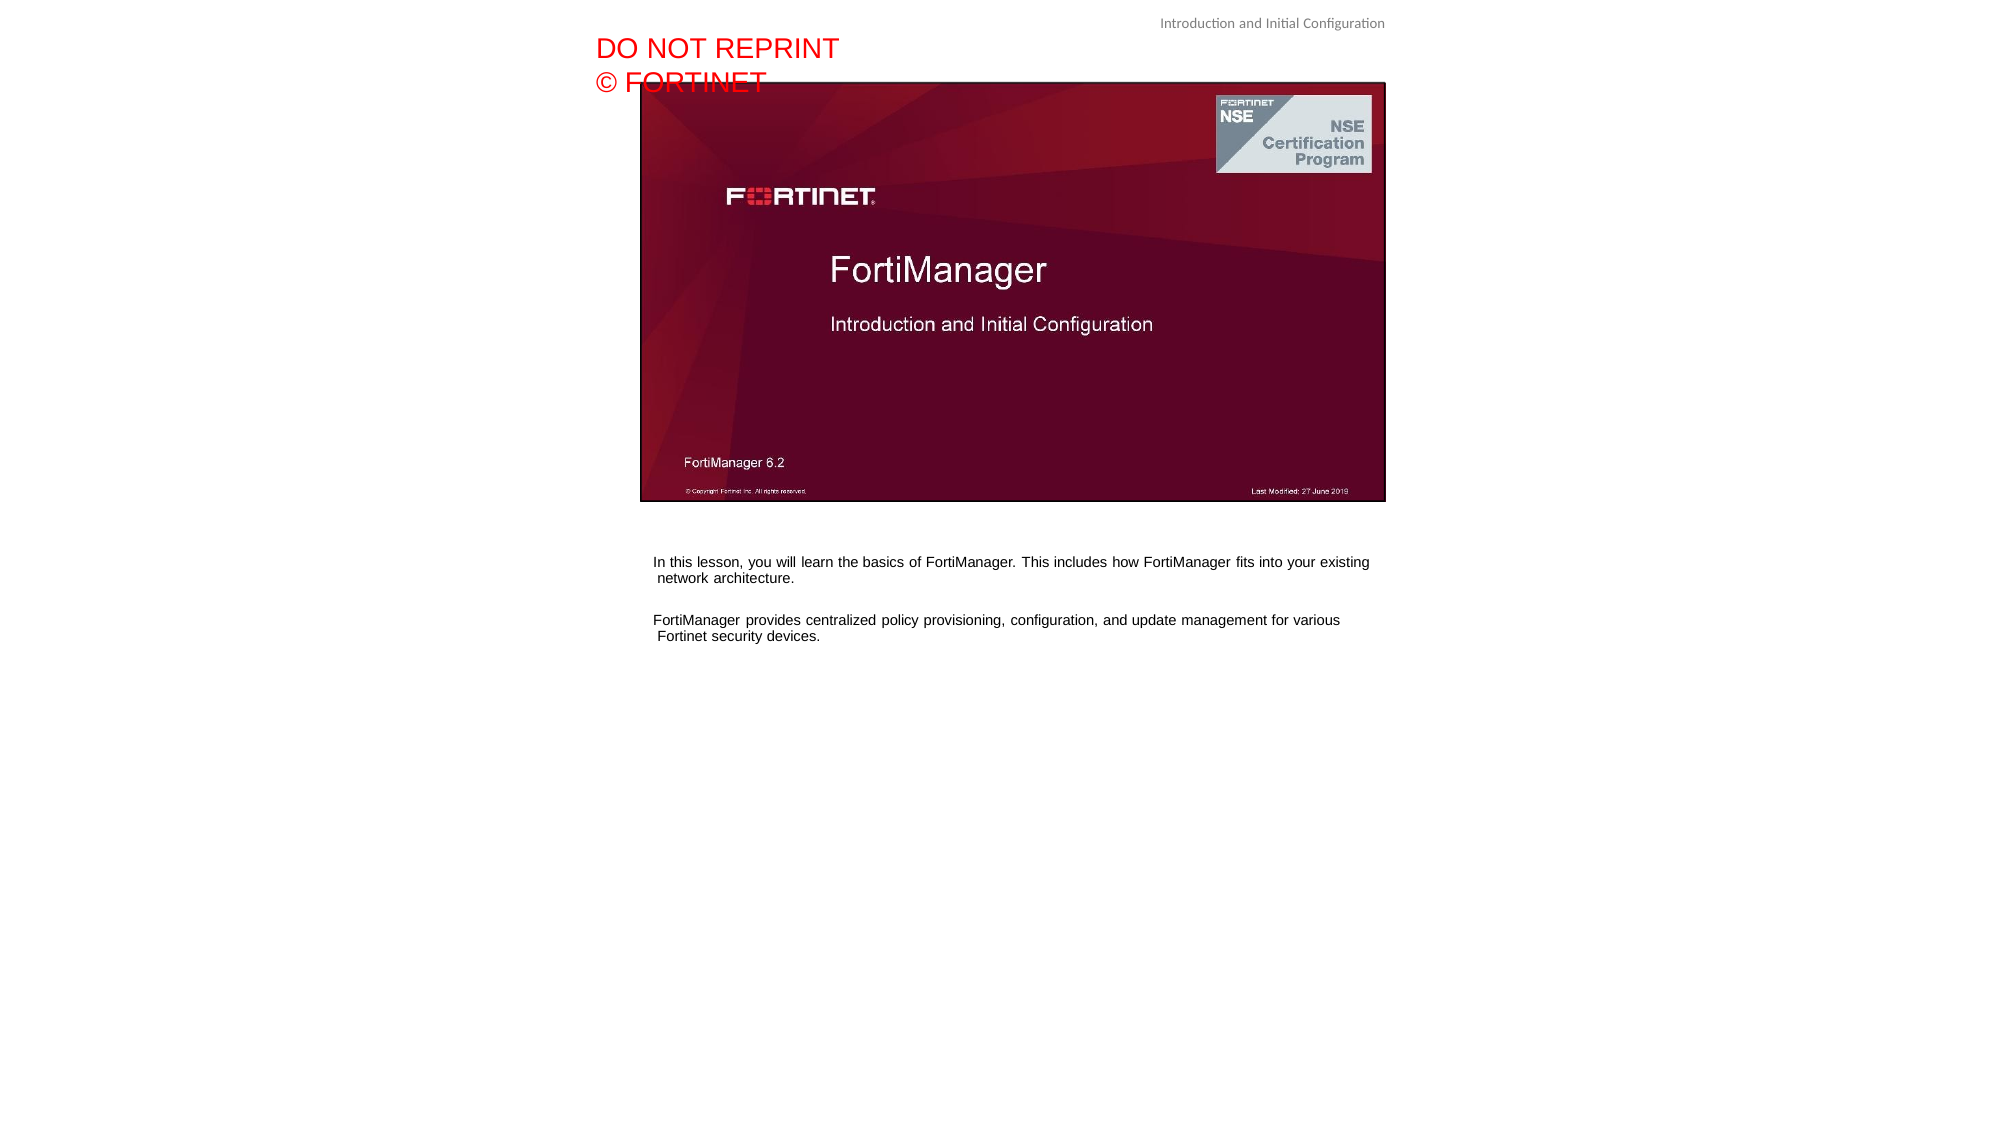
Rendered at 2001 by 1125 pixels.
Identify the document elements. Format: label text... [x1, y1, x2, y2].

text_box [640, 81, 1386, 502]
picture [642, 84, 1383, 500]
text_box Introduction and Initial Configuration [1158, 11, 1386, 32]
text_box In this lesson, you will learn the basics of FortiManager. This includes how FortiManager fits into your existing network architecture. FortiManager provides centralized policy provisioning, configuration, and update management for various Fortinet security devices. [651, 550, 1371, 648]
text_box DO NOT REPRINT © FORTINET [594, 28, 841, 98]
